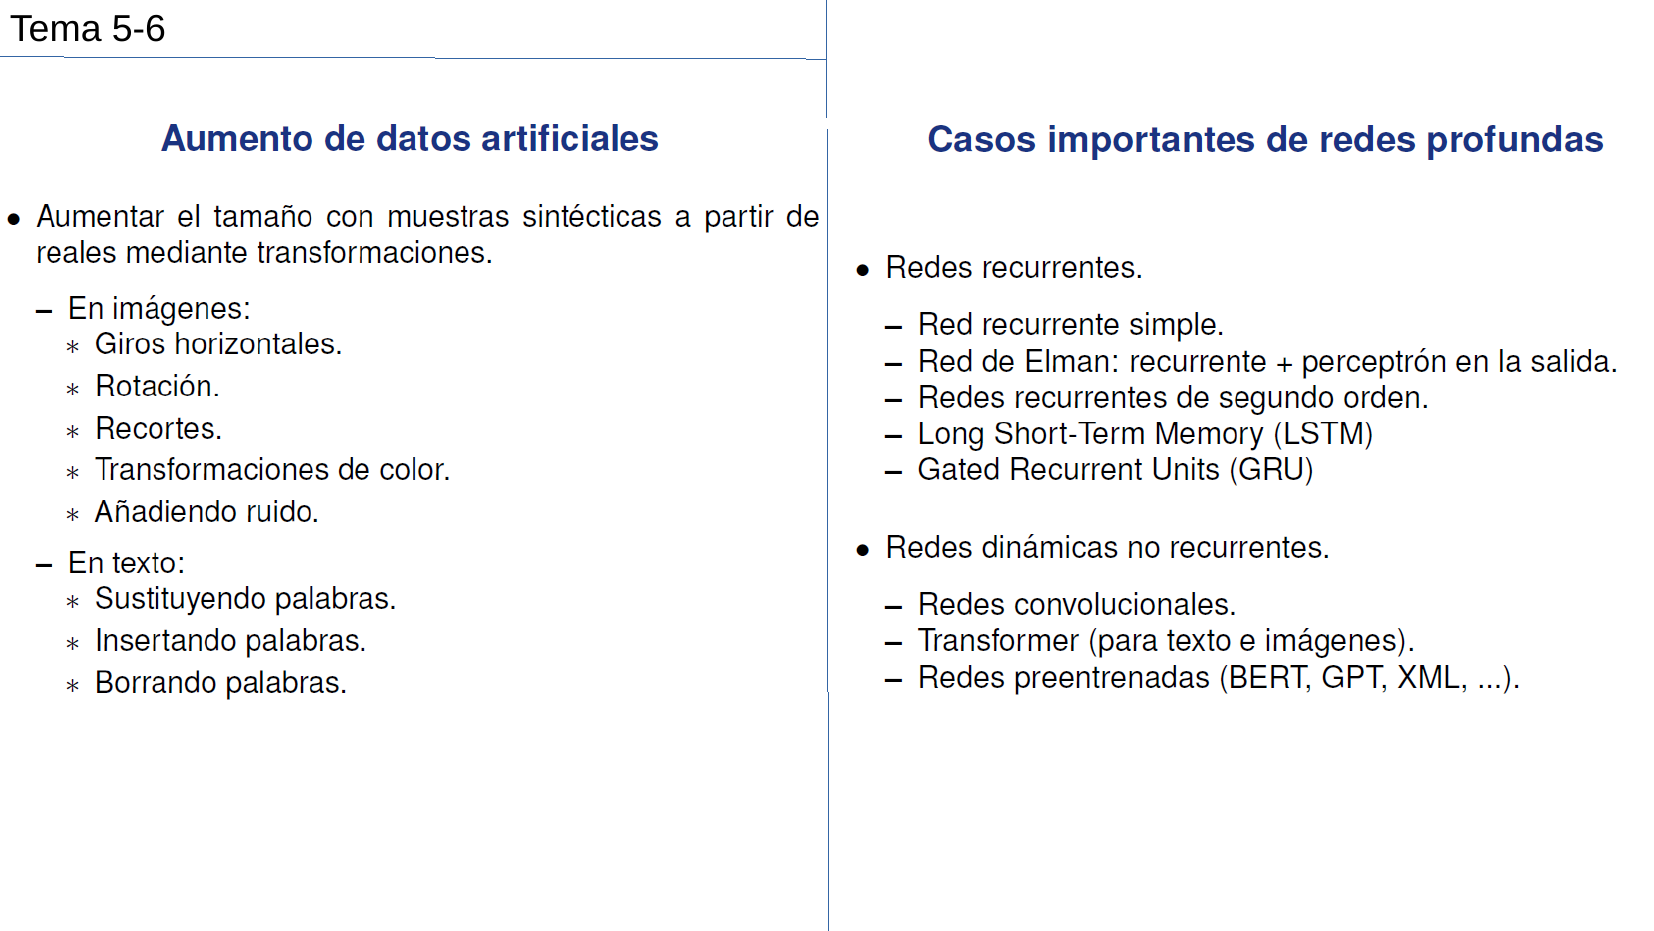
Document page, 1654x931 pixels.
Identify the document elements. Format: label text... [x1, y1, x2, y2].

text_box Tema 5-6 [0, 0, 181, 57]
picture [0, 118, 827, 726]
picture [849, 118, 1625, 727]
